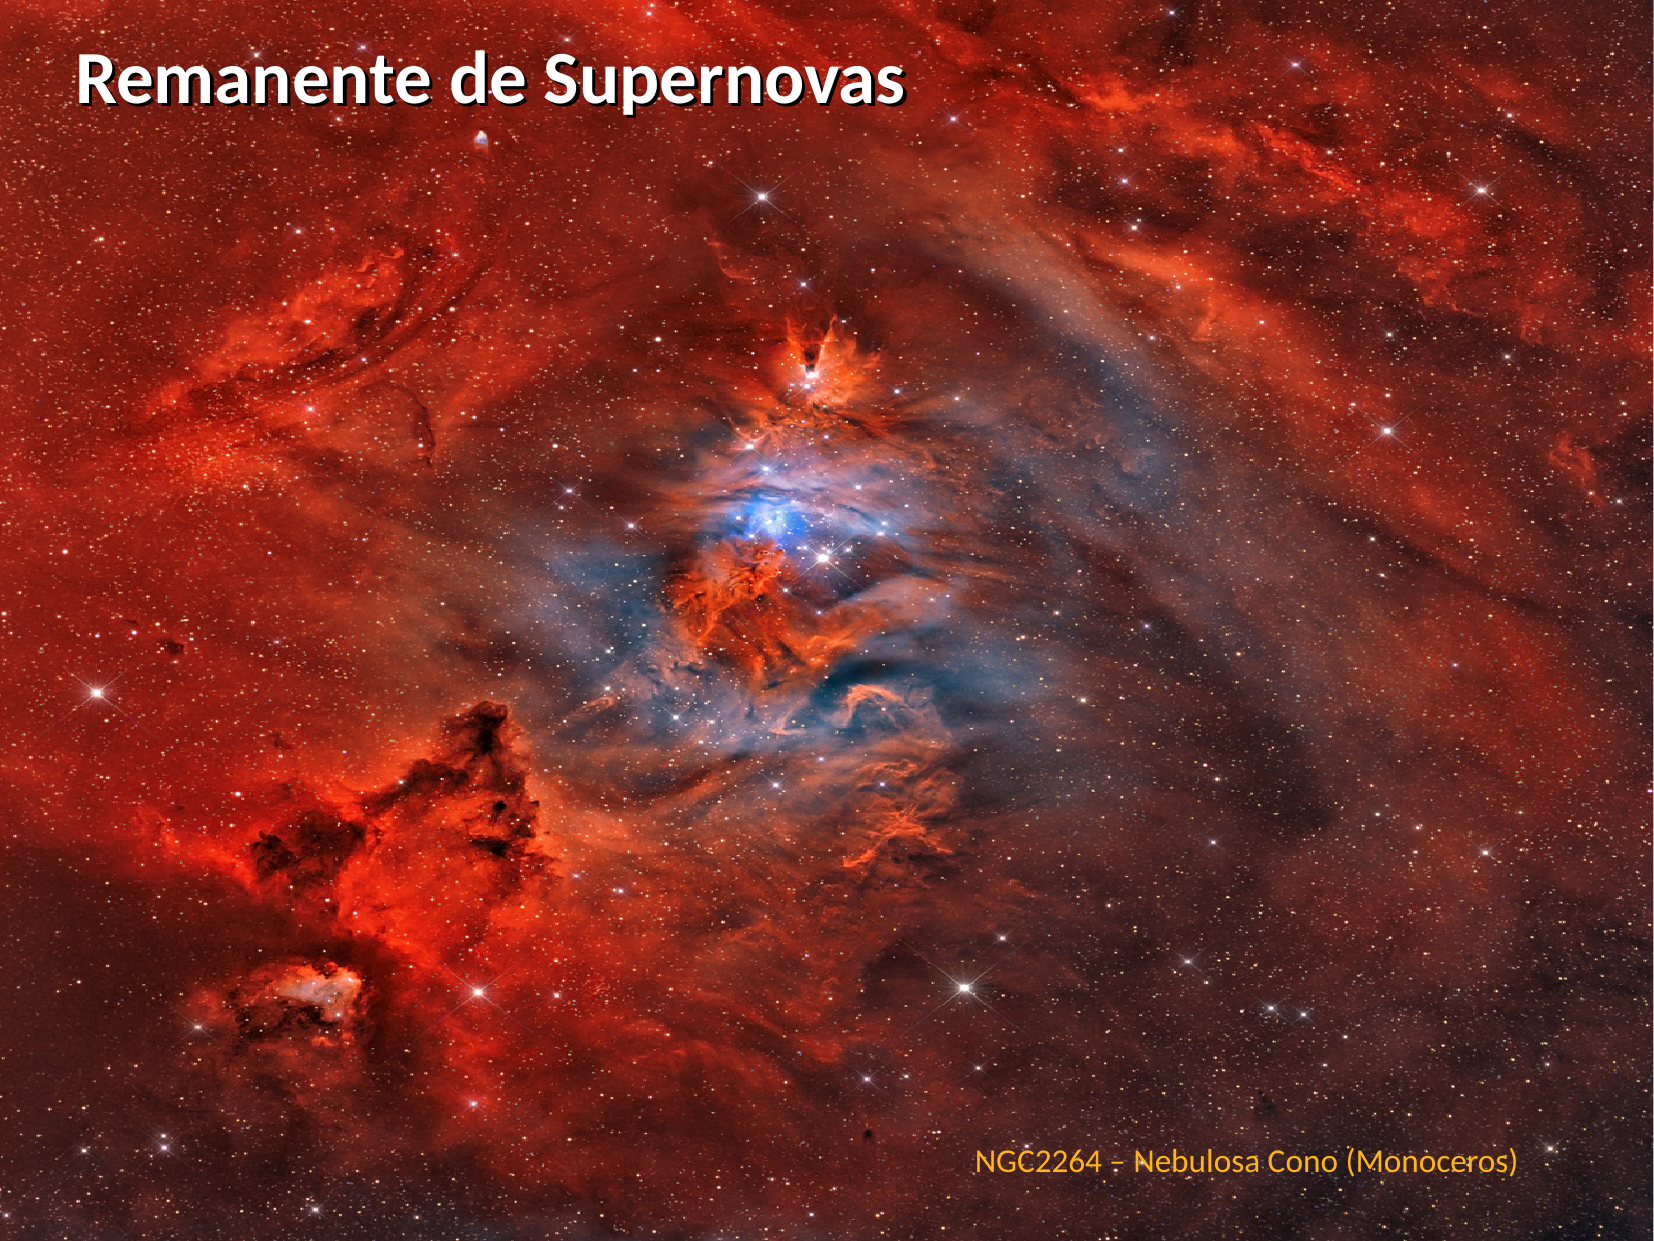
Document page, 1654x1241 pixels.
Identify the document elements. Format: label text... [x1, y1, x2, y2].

text_box NGC2264 – Nebulosa Cono (Monoceros) [960, 1140, 1600, 1192]
picture [0, 0, 1654, 1241]
title Remanente de Supernovas [75, 19, 1564, 151]
